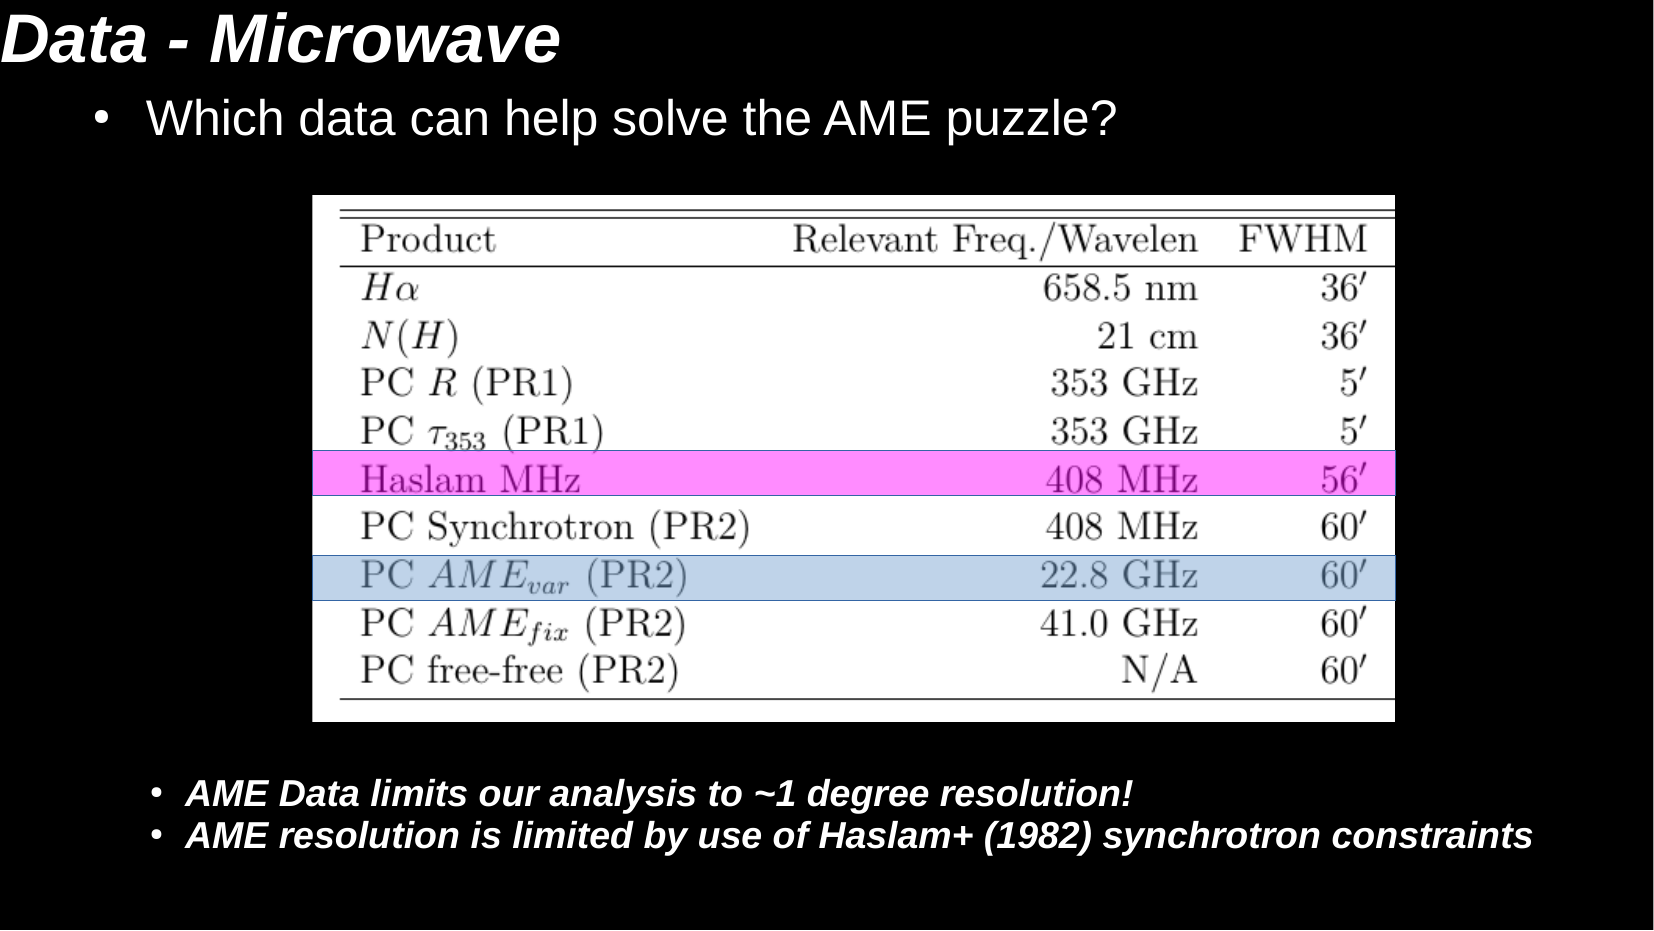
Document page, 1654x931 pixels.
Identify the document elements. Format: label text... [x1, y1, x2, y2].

text_box [312, 555, 1396, 601]
list Which data can help solve the AME puzzle? [75, 90, 1426, 181]
picture [312, 496, 1396, 555]
picture [312, 601, 1396, 723]
title Data - Microwave [0, 0, 1489, 91]
text_box AME Data limits our analysis to ~1 degree resolution! AME resolution is limited by use of Haslam+ (1982) synchrotron constraints [135, 765, 1651, 906]
picture [312, 195, 1396, 450]
text_box [312, 450, 1396, 496]
